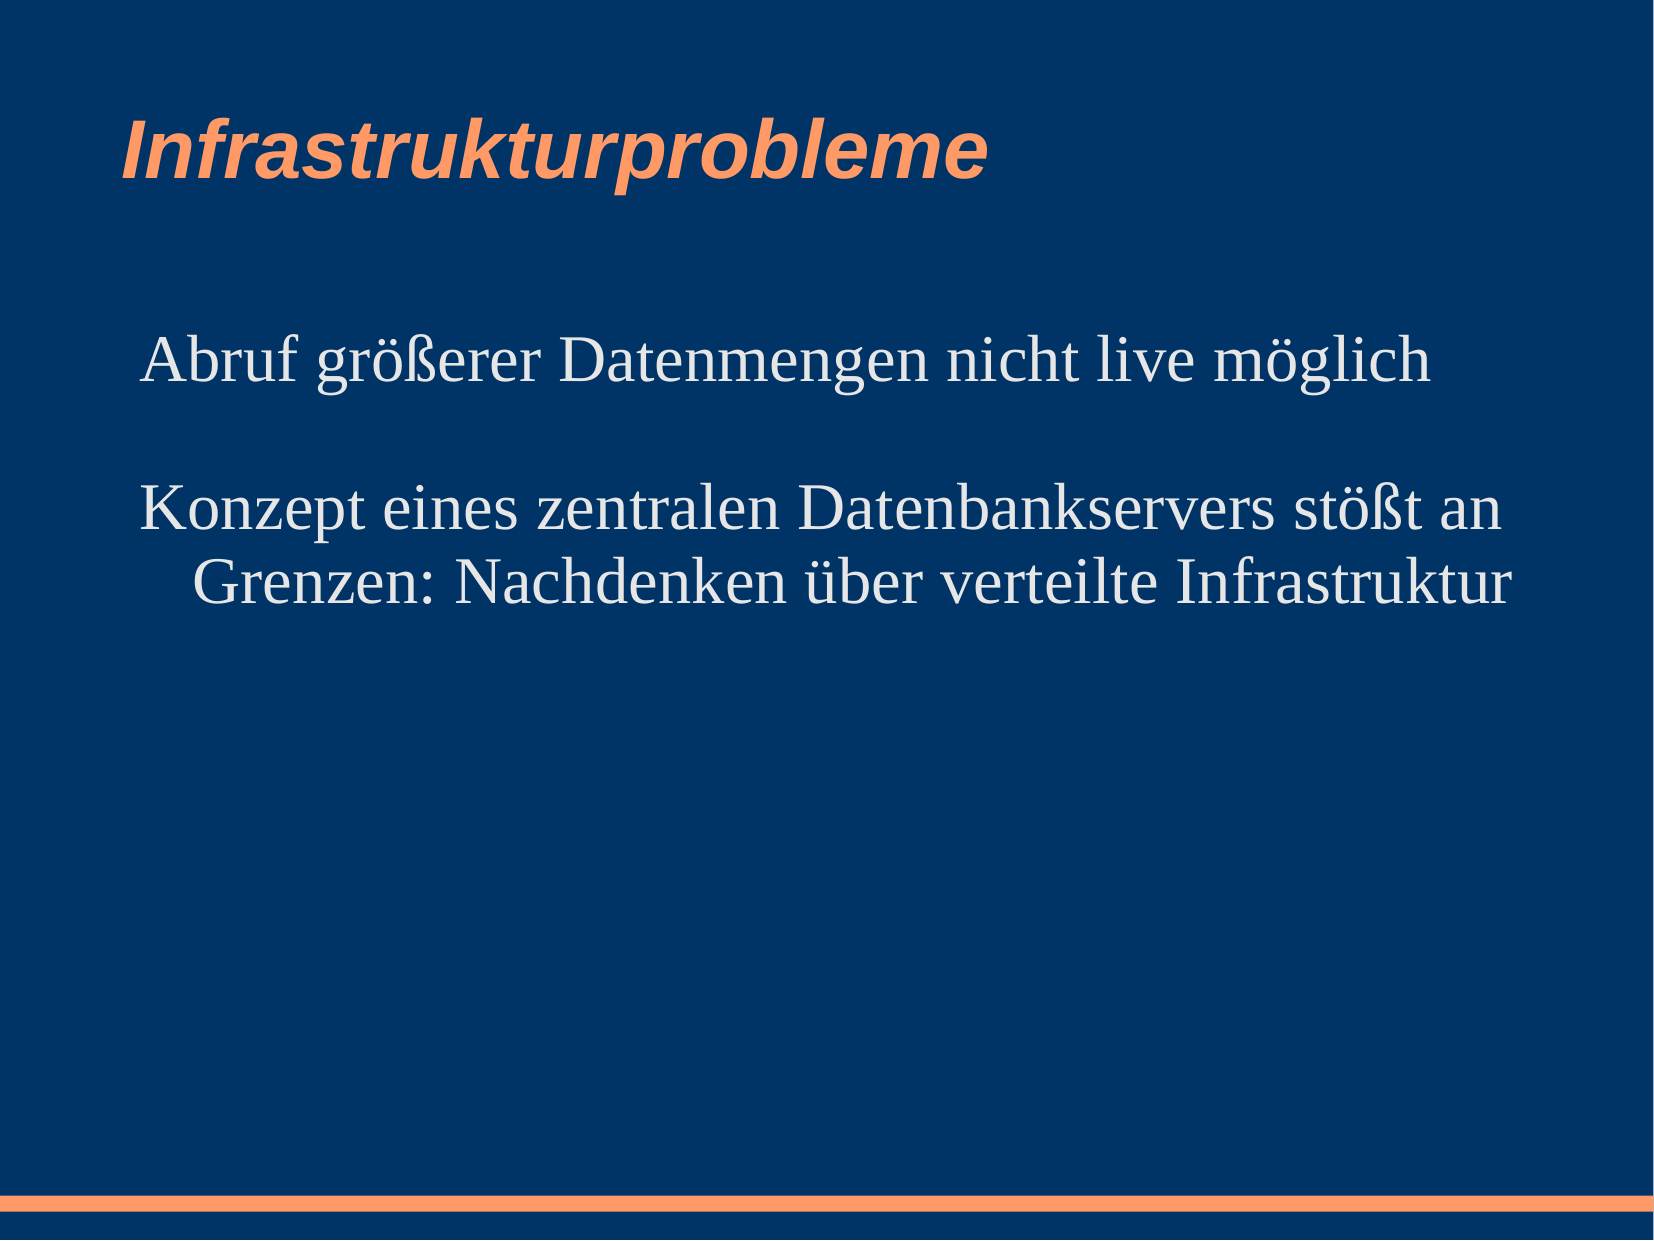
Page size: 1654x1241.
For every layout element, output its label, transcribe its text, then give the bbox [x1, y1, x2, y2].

list Abruf größerer Datenmengen nicht live möglich Konzept eines zentralen Datenbankservers stößt an Grenzen: Nachdenken über verteilte Infrastruktur [121, 322, 1561, 1118]
title Infrastrukturprobleme [121, 53, 1534, 247]
